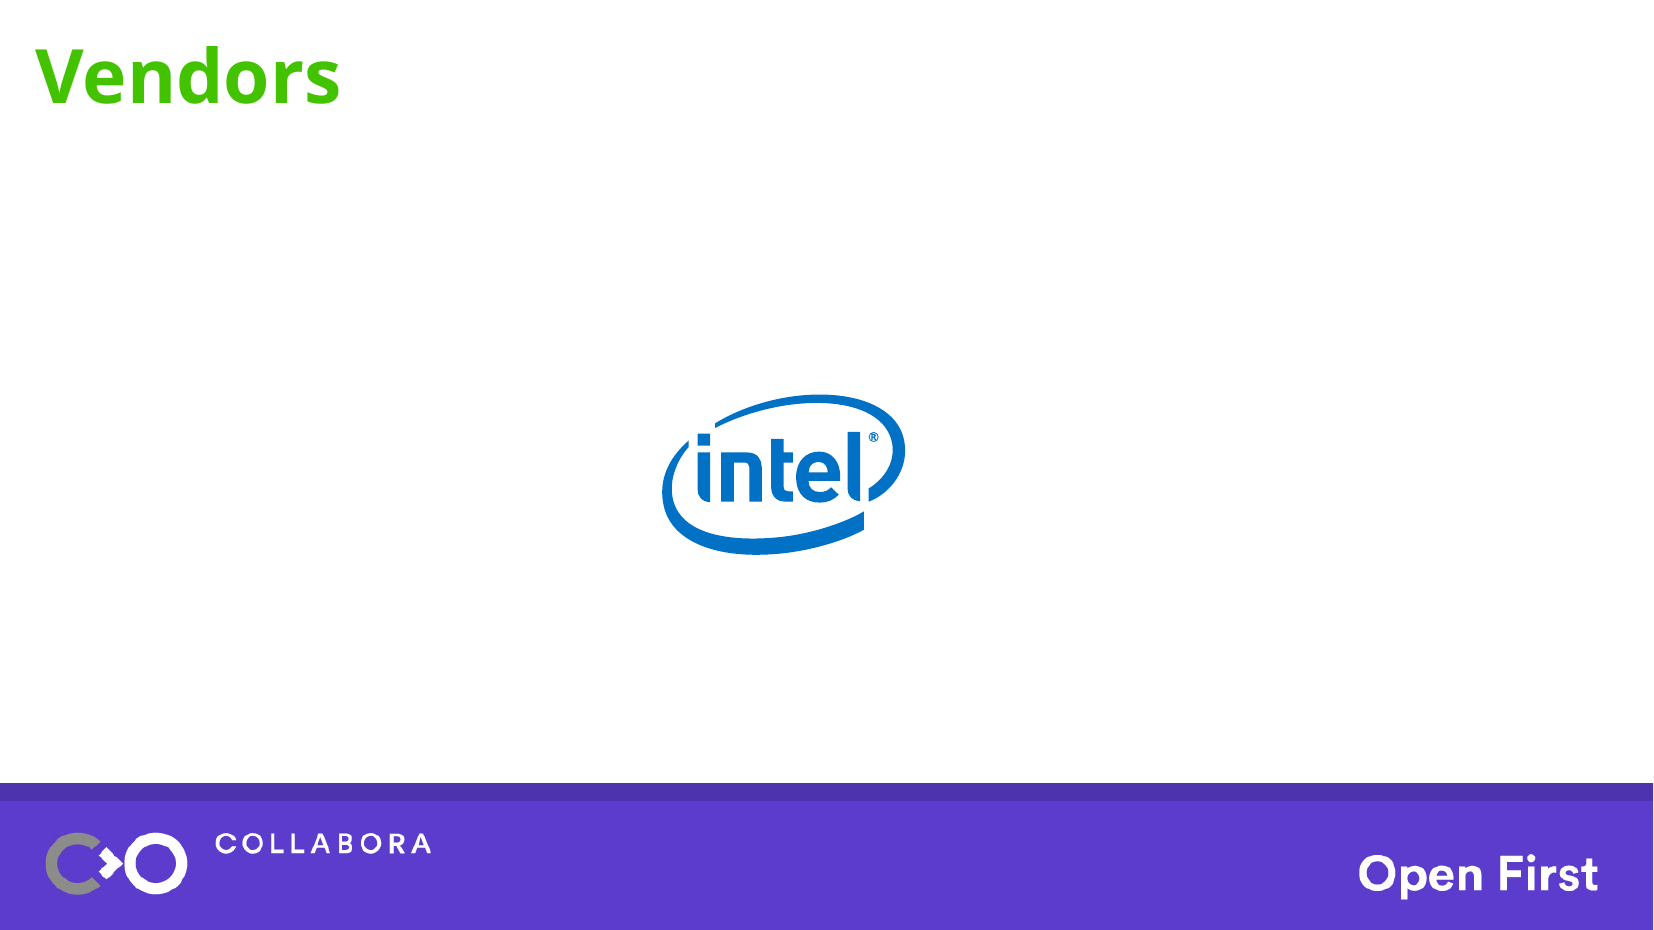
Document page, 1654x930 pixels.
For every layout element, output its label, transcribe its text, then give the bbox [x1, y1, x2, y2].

title Vendors [35, 28, 1608, 193]
picture [0, 0, 1654, 930]
